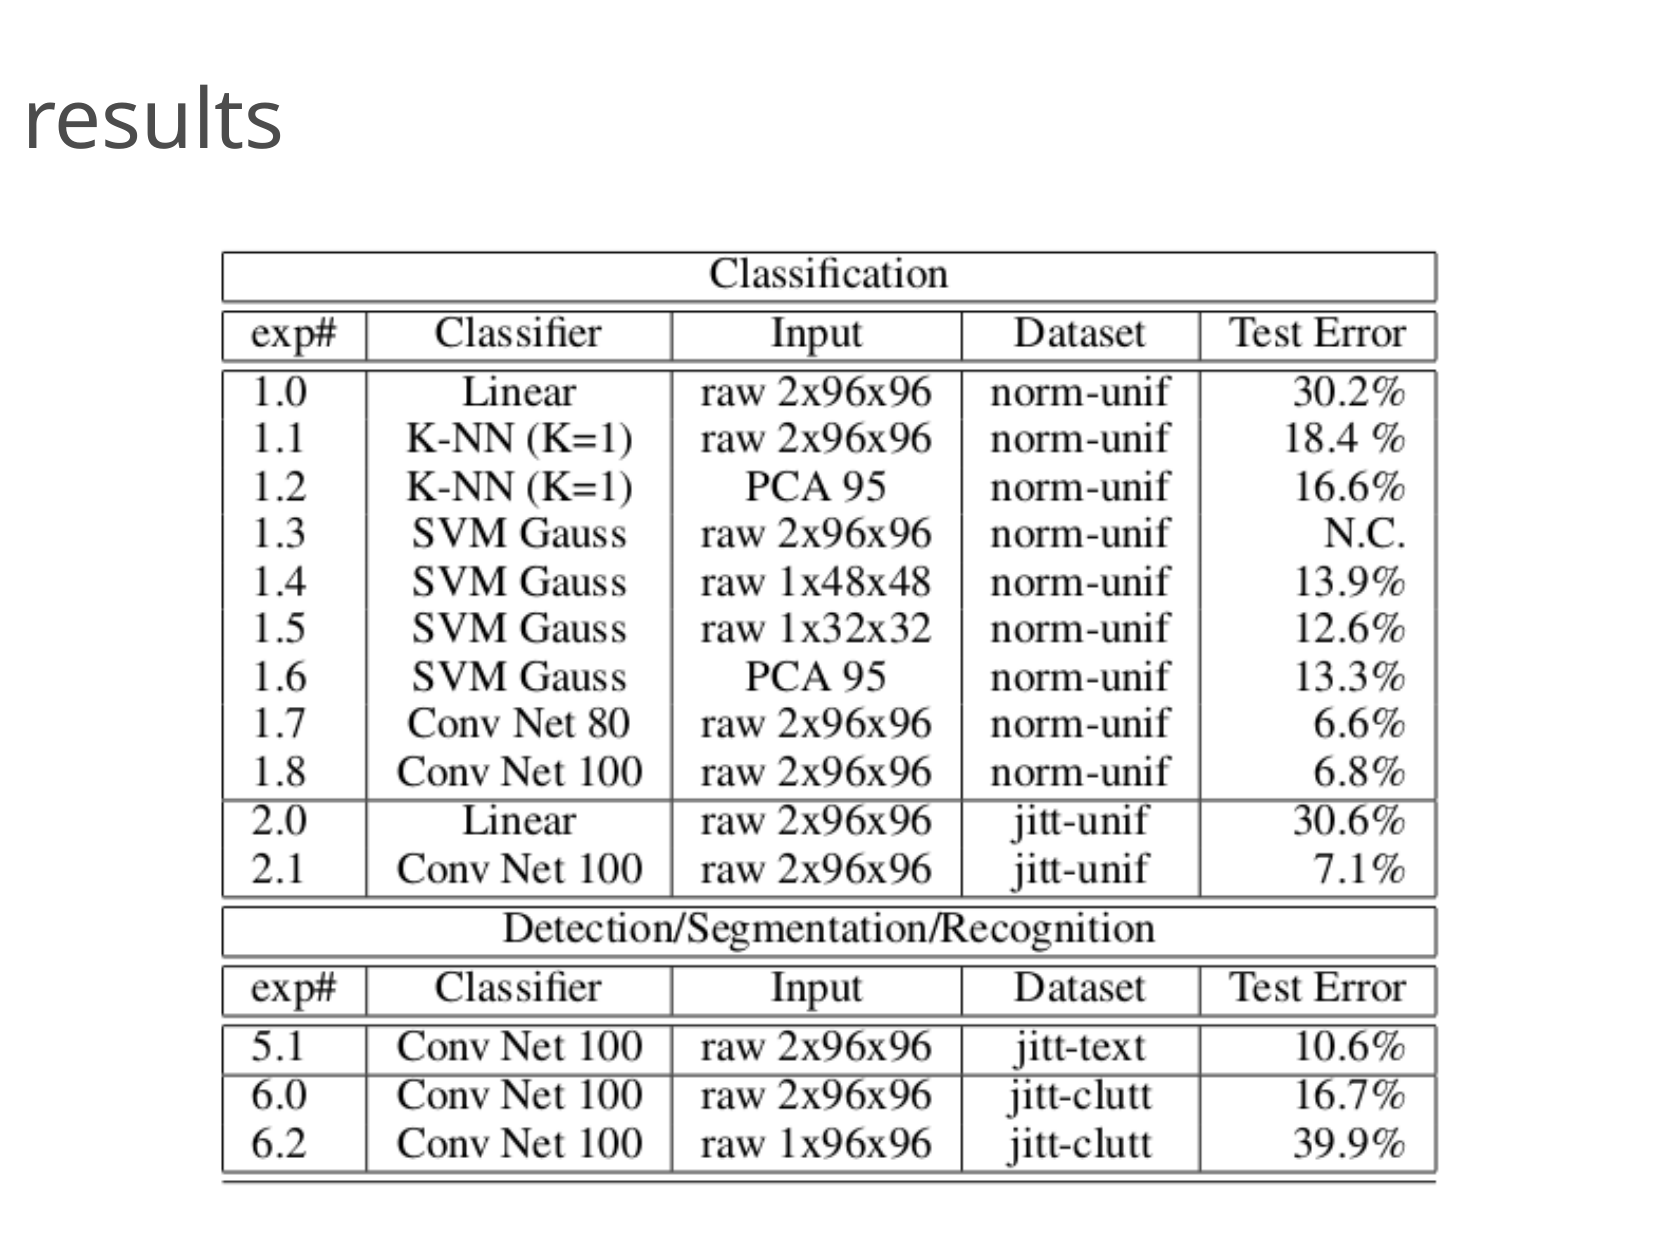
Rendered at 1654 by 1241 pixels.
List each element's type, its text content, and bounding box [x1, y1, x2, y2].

title results [22, 19, 1654, 213]
picture [201, 233, 1464, 1198]
